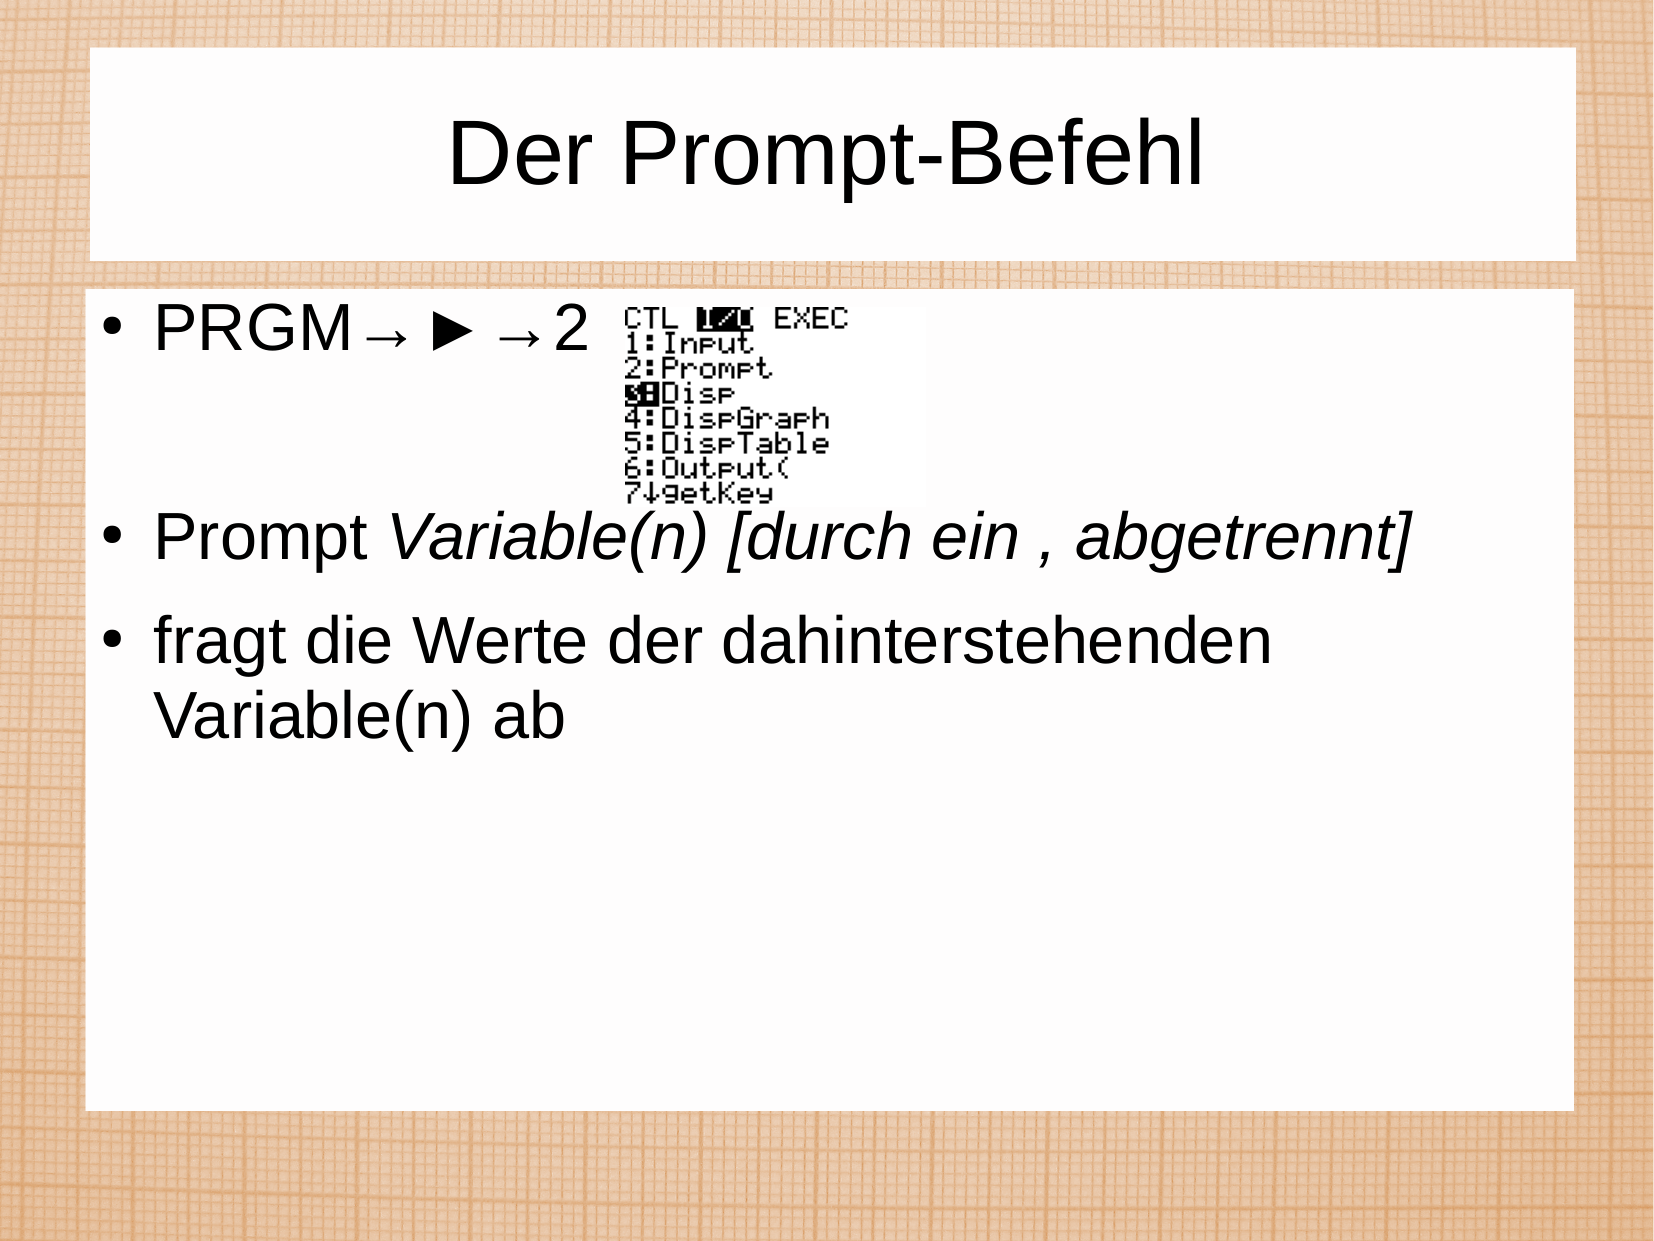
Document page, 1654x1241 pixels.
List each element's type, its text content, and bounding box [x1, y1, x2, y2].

title Der Prompt-Befehl [82, 49, 1571, 257]
list PRGM→►→2 Prompt Variable(n) [durch ein , abgetrennt] fragt die Werte der dahinterstehenden Variable(n) ab [82, 290, 1571, 1109]
picture [0, 0, 1654, 1241]
